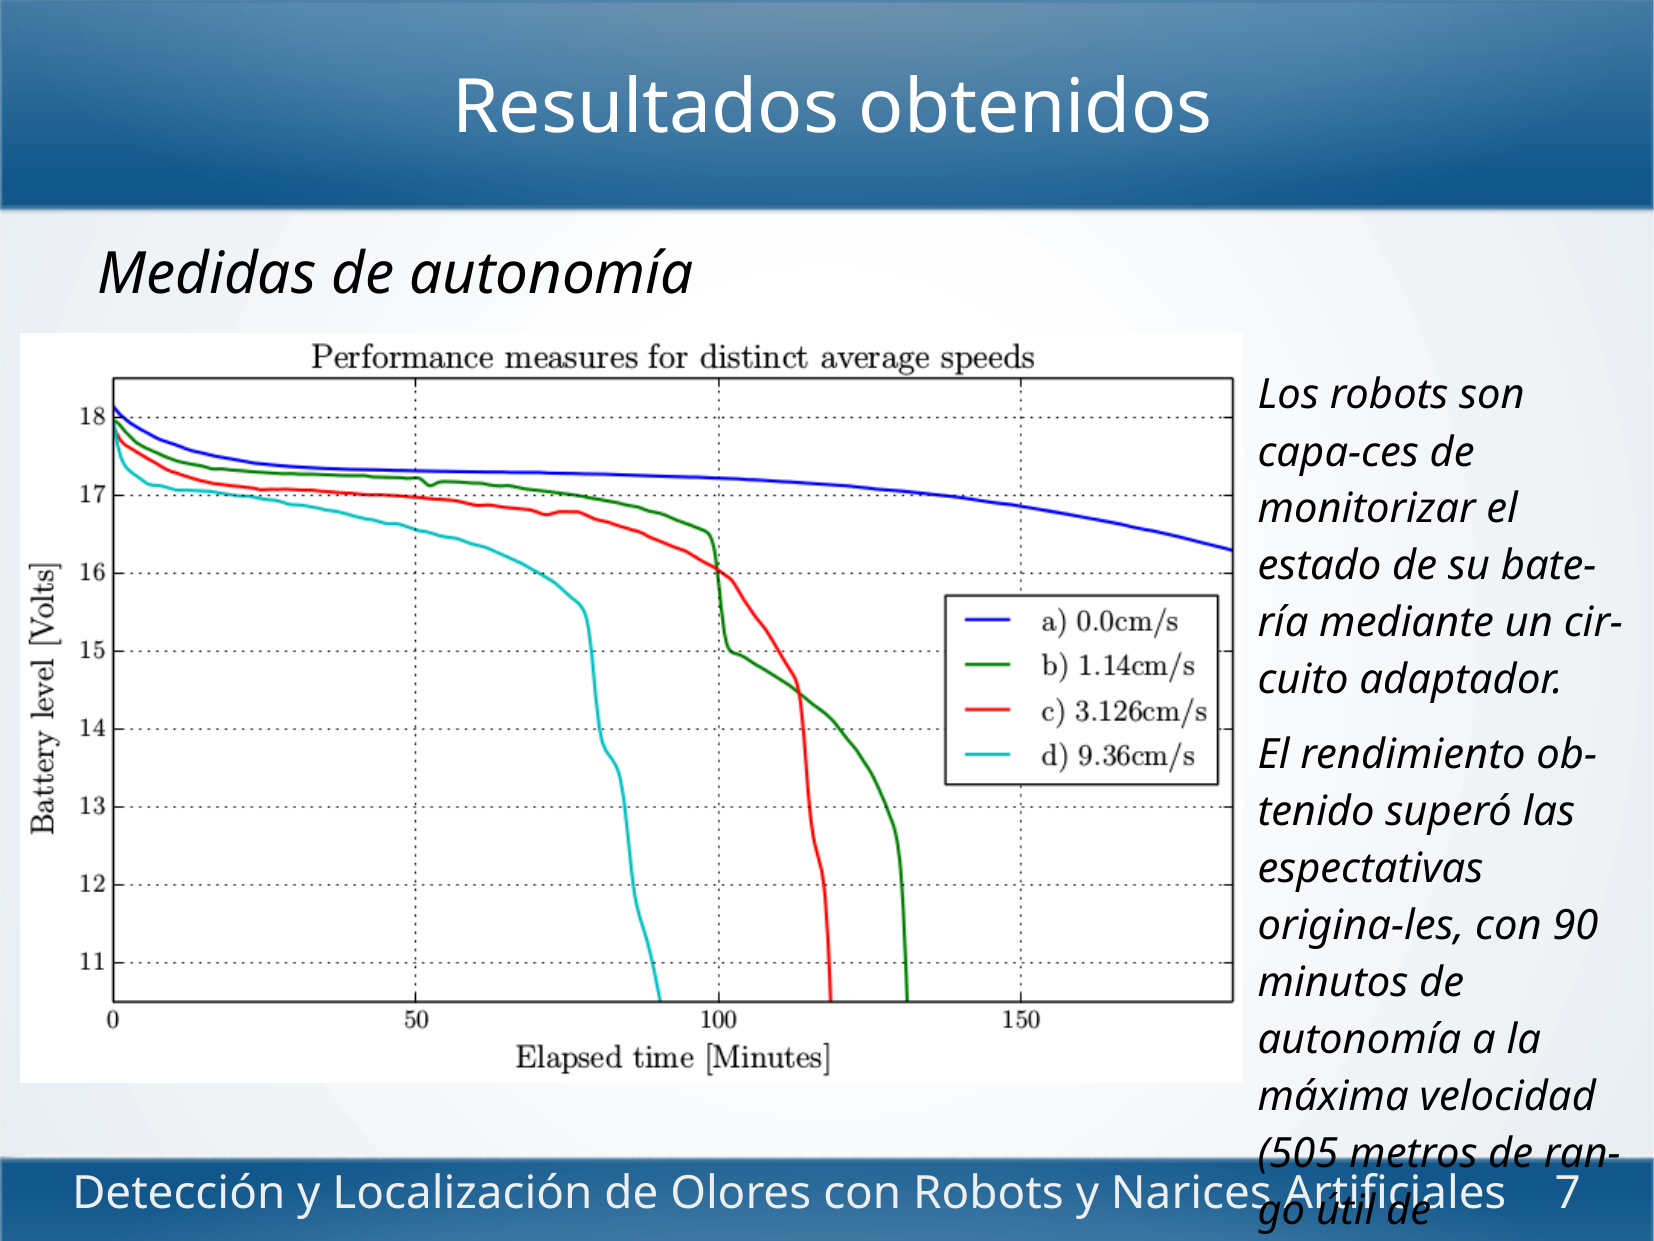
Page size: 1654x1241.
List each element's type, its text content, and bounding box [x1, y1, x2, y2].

picture [1300, 1140, 1310, 1148]
text_box Los robots son capa-ces de monitorizar el estado de su bate-ría mediante un cir-cuito adaptador. El rendimiento ob-tenido superó las espectativas origina-les, con 90 minutos de autonomía a la máxima velocidad (505 metros de ran-go útil de búsqueda) [1242, 356, 1644, 1033]
text_box Medidas de autonomía [82, 223, 1537, 356]
title Resultados obtenidos [30, 10, 1636, 196]
picture [0, 0, 1654, 1148]
text_box Detección y Localización de Olores con Robots y Narices Artificiales 7 [0, 1148, 1654, 1241]
